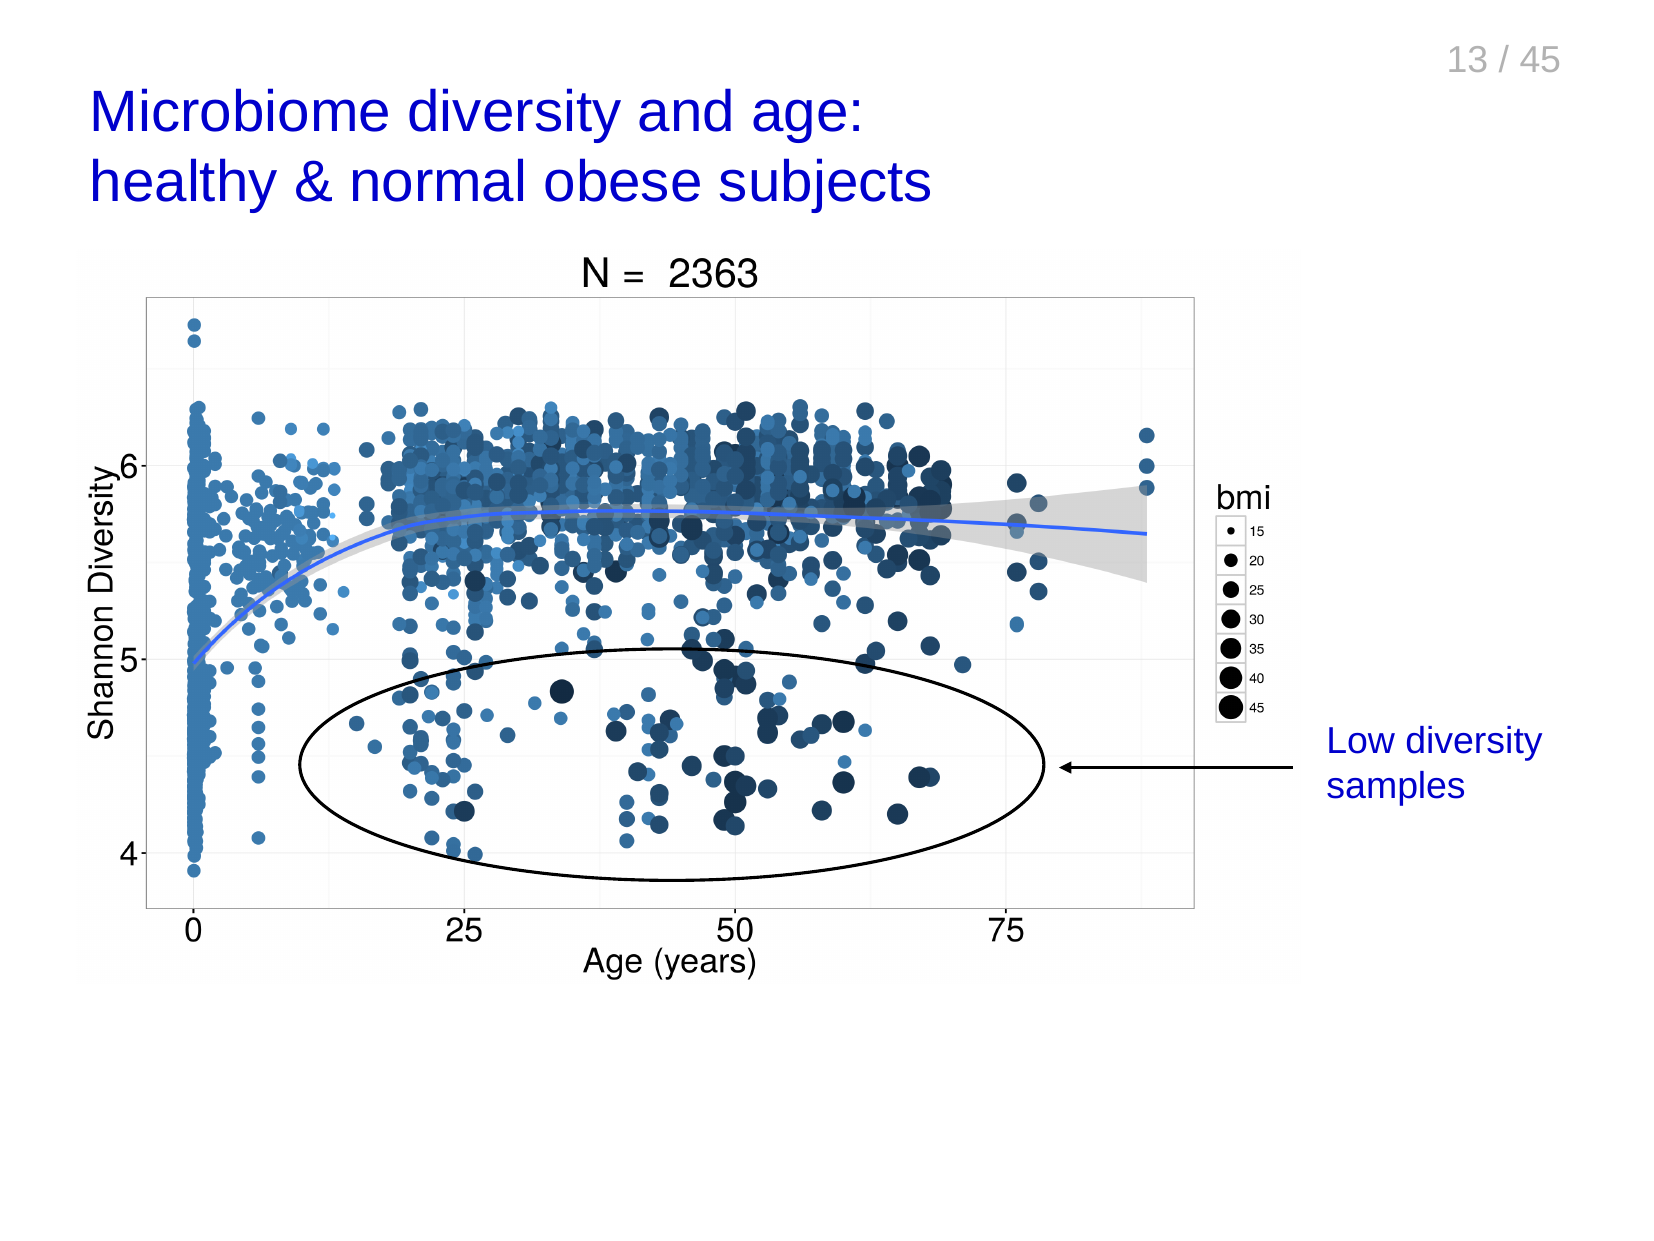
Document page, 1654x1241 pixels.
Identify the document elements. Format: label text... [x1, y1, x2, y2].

text_box Microbiome diversity and age: healthy & normal obese subjects [75, 65, 1577, 211]
text_box <number> / 45 [1431, 31, 1654, 94]
picture [76, 249, 1301, 984]
text_box Low diversity samples [1311, 708, 1586, 803]
